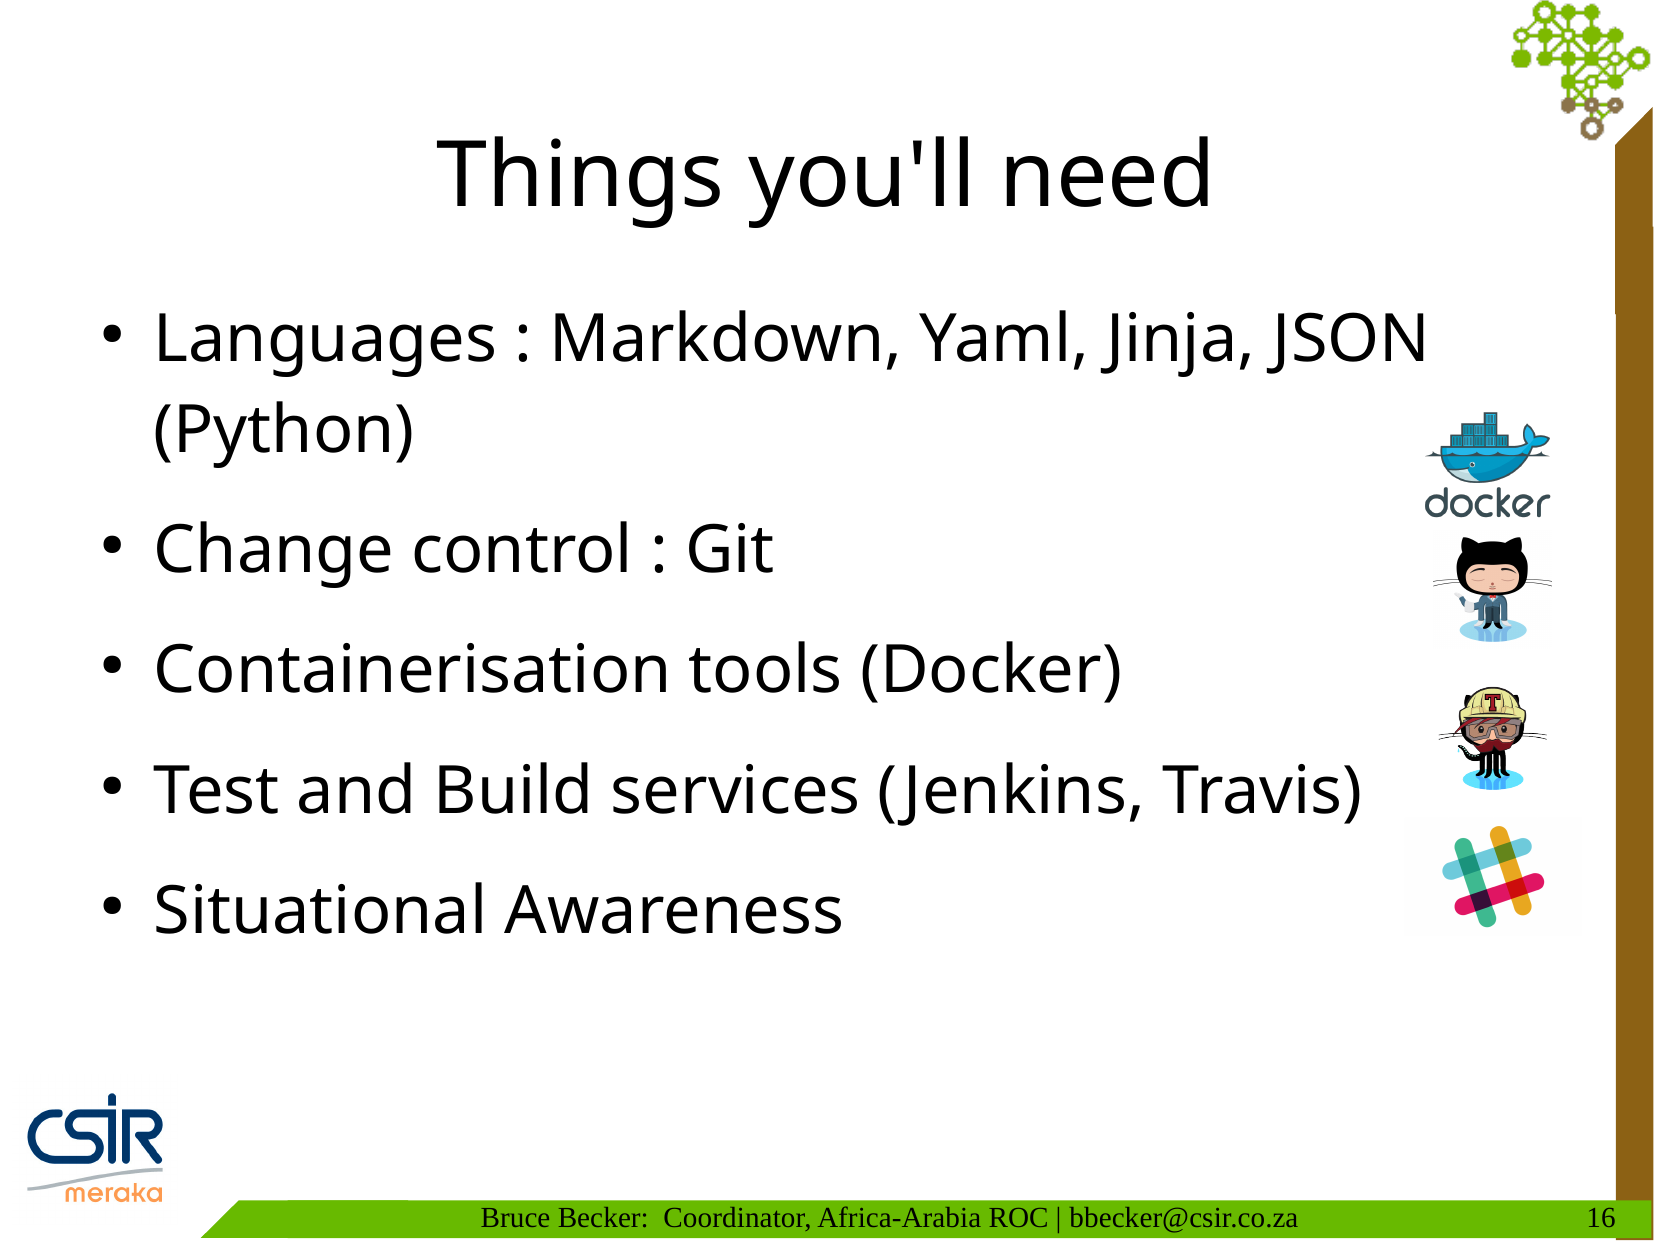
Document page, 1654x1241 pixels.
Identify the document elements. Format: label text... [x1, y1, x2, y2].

picture [12, 1074, 178, 1225]
list Languages : Markdown, Yaml, Jinja, JSON (Python) Change control : Git Containerisation tools (Docker) Test and Build services (Jenkins, Travis) Situational Awareness [82, 290, 1571, 1010]
picture [1432, 680, 1553, 800]
picture [1503, 0, 1654, 144]
picture [1433, 530, 1552, 650]
picture [1417, 406, 1561, 526]
title Things you'll need [82, 67, 1571, 275]
picture [1404, 817, 1582, 936]
